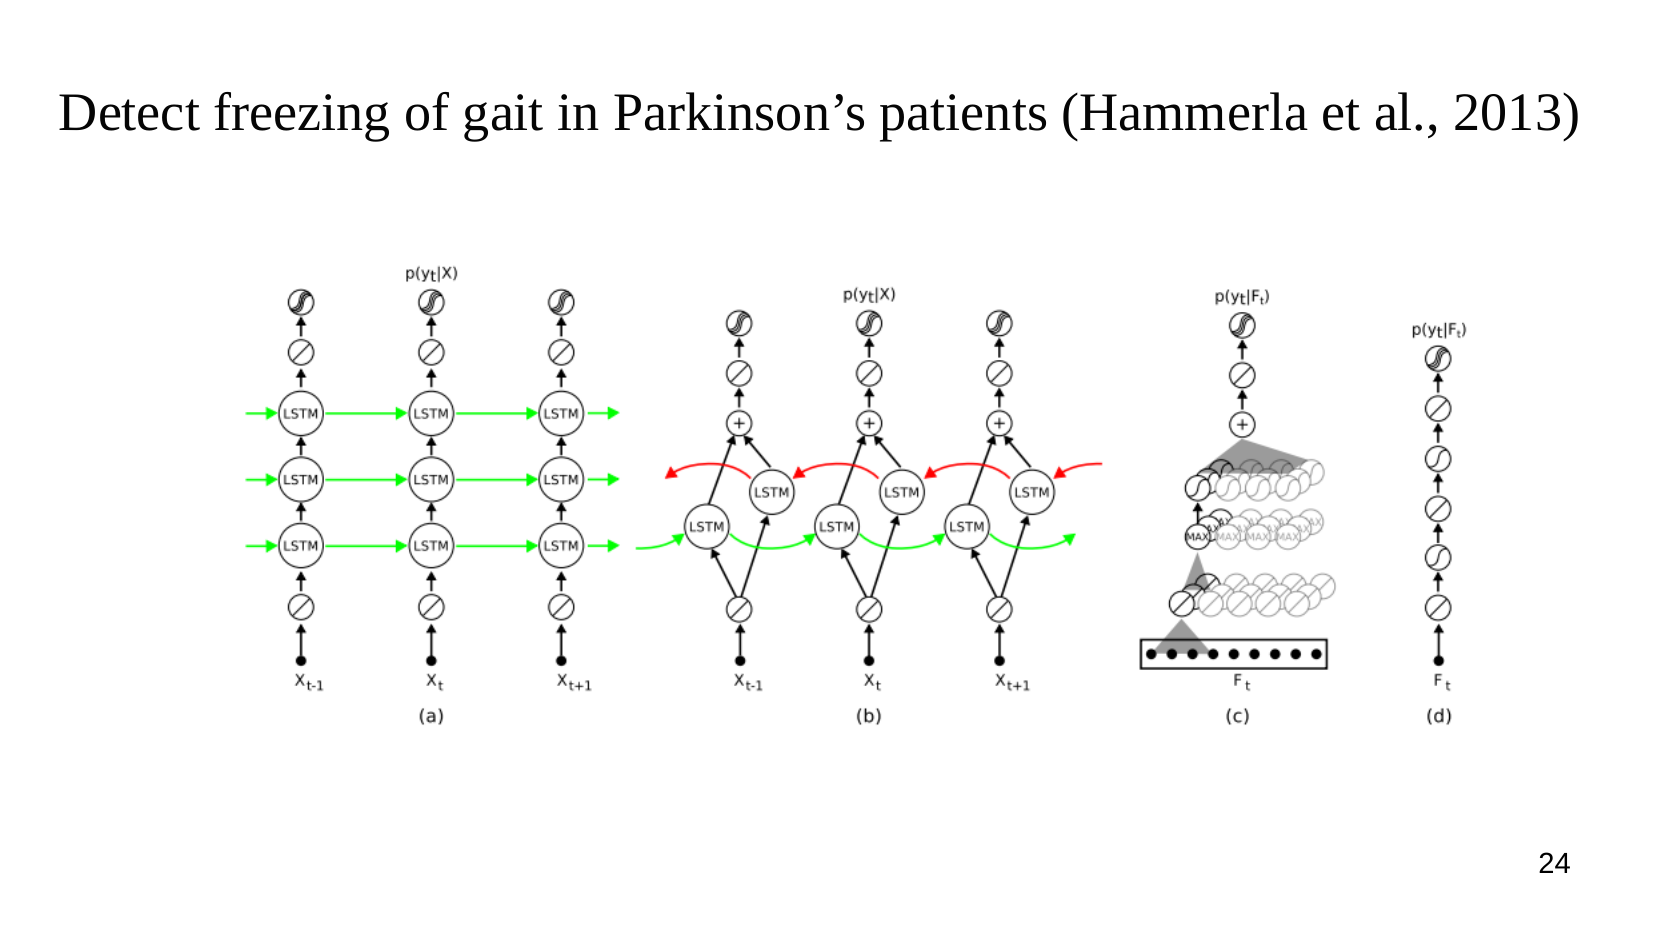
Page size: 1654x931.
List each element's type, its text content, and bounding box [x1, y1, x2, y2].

title Detect freezing of gait in Parkinson’s patients (Hammerla et al., 2013) [59, 35, 1595, 189]
picture [200, 247, 1501, 758]
